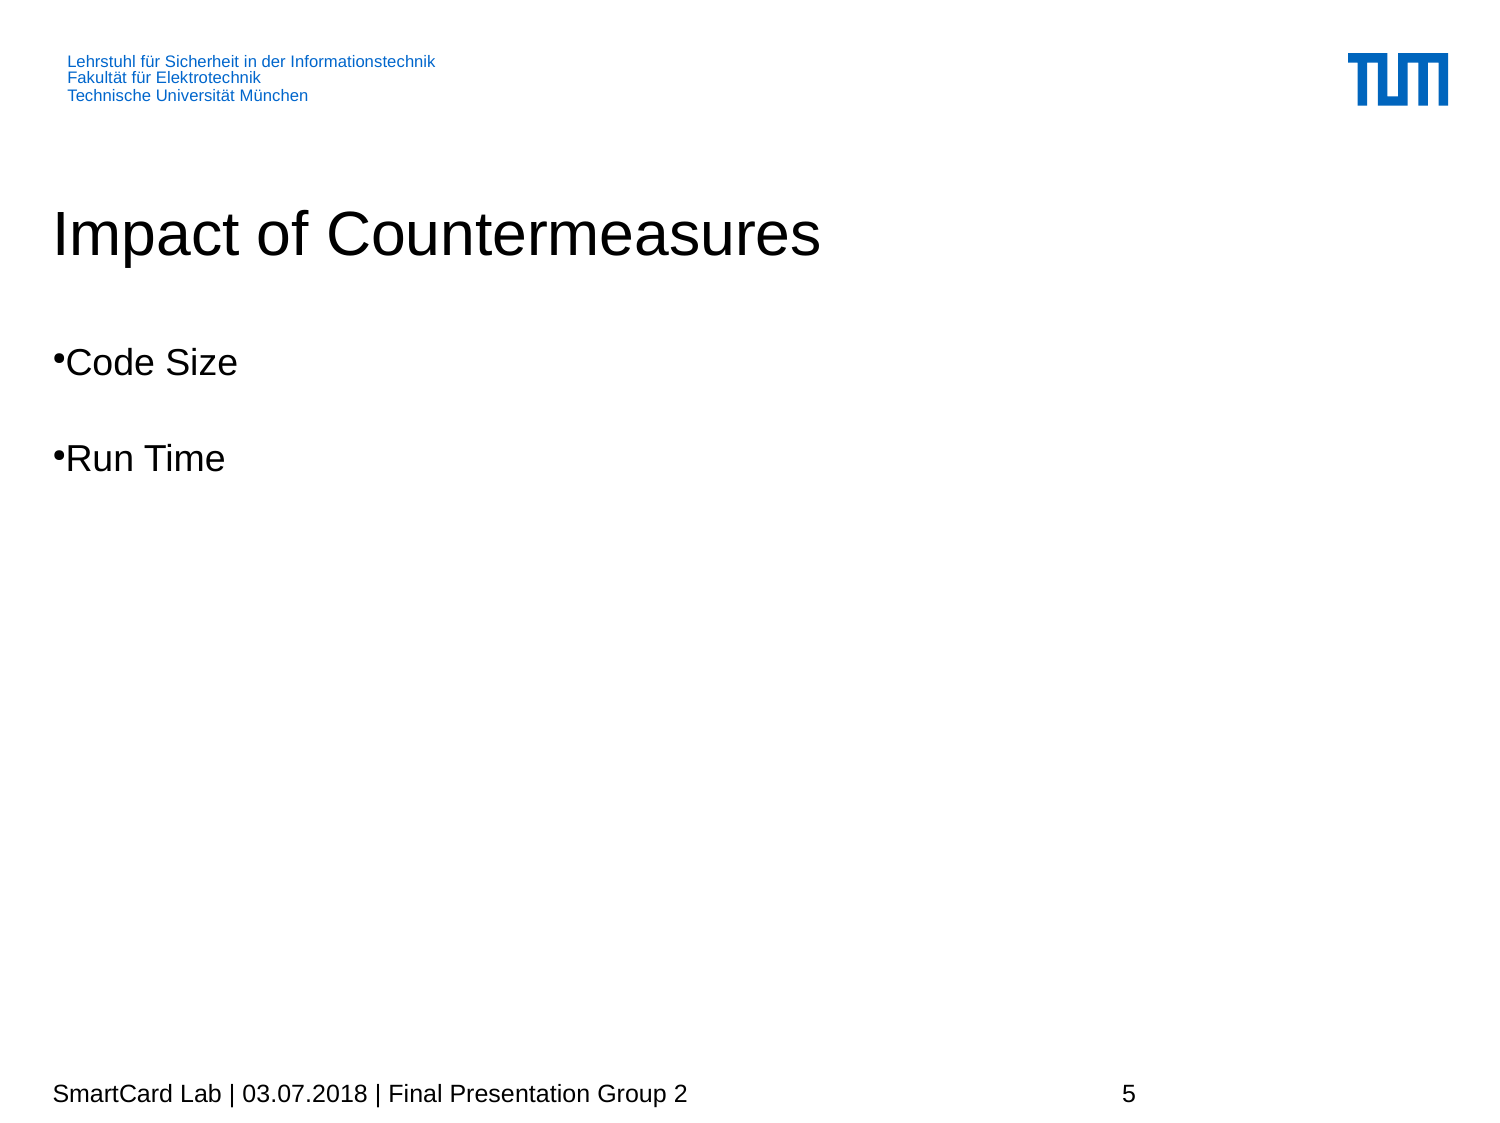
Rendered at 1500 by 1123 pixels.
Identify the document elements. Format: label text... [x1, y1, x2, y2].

list Code Size Run Time [52, 330, 1453, 560]
title Impact of Countermeasures [52, 192, 1453, 268]
text_box SmartCard Lab | 03.07.2018 | Final Presentation Group 2 [52, 1062, 1116, 1123]
text_box <number> [1122, 1062, 1459, 1123]
